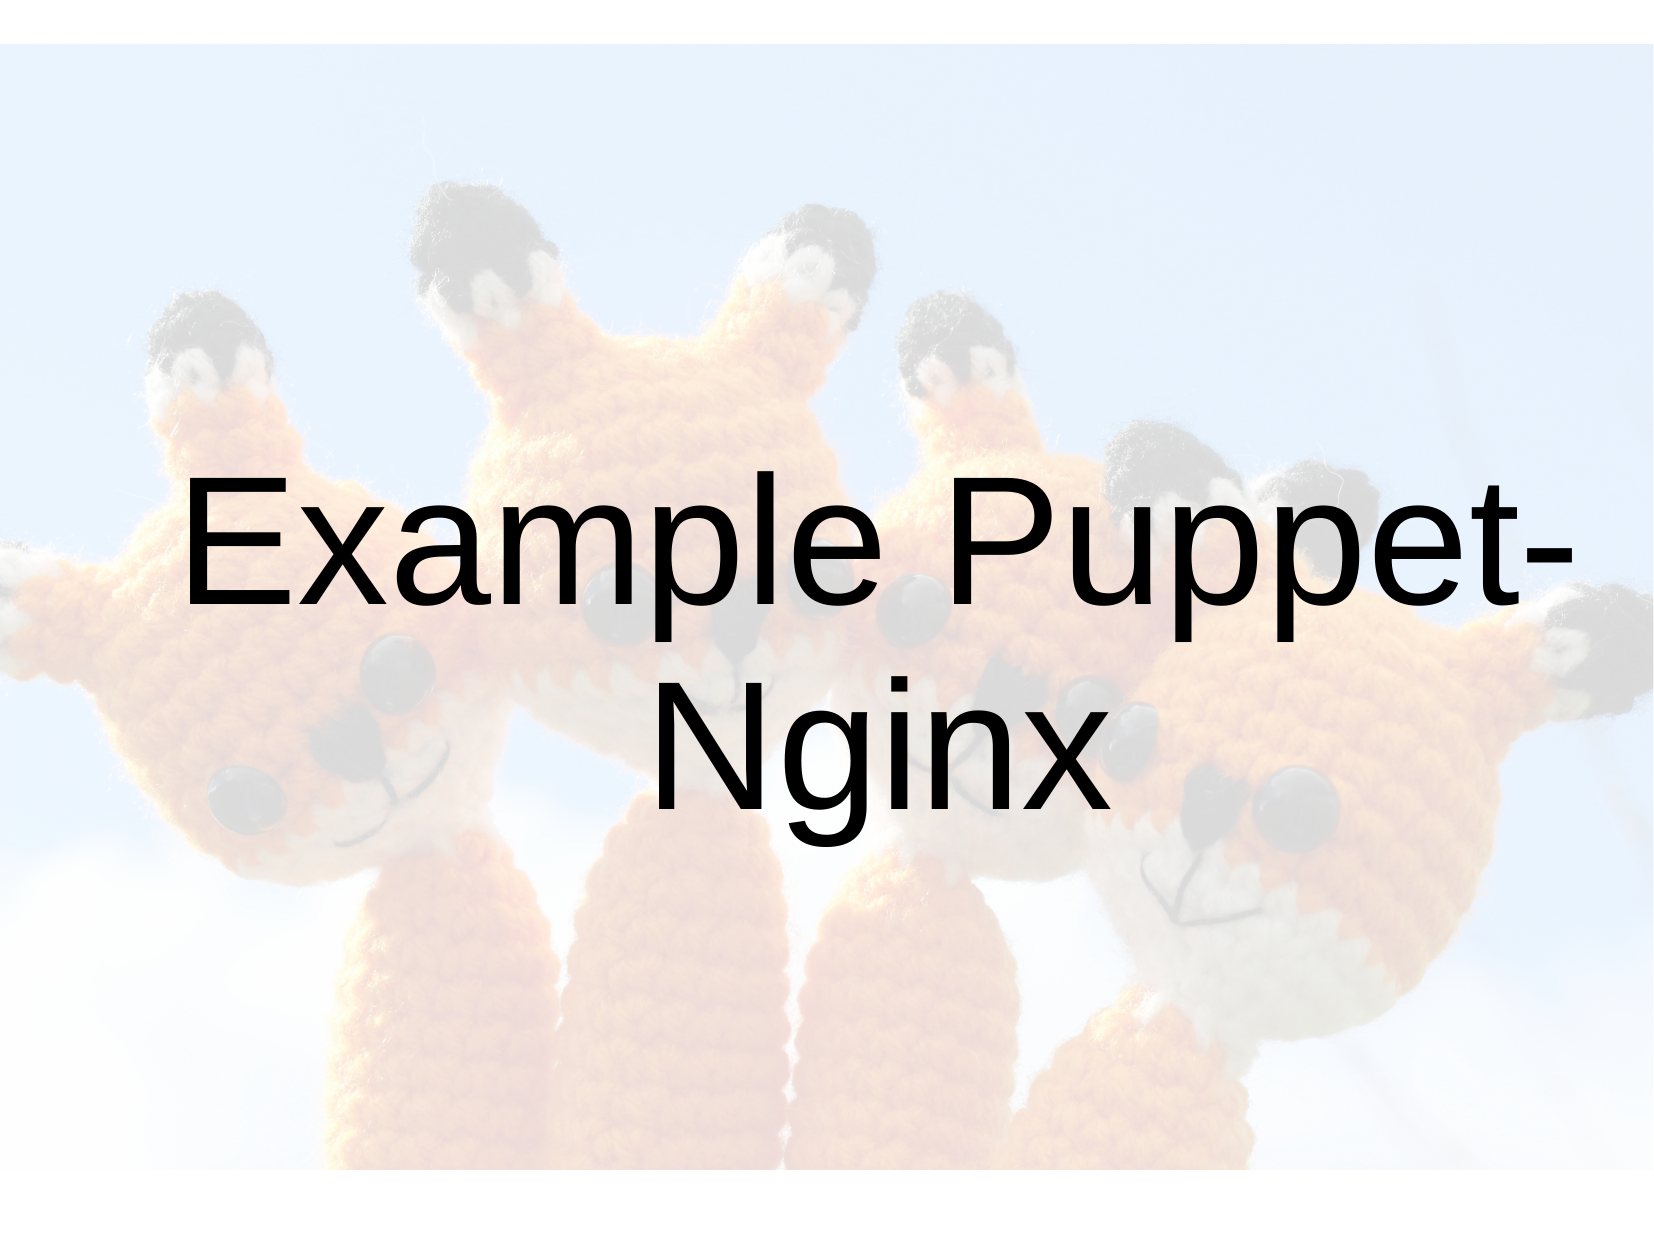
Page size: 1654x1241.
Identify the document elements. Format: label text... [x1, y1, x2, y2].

picture [0, 44, 1654, 1171]
title Example Puppet-Nginx [135, 438, 1624, 849]
